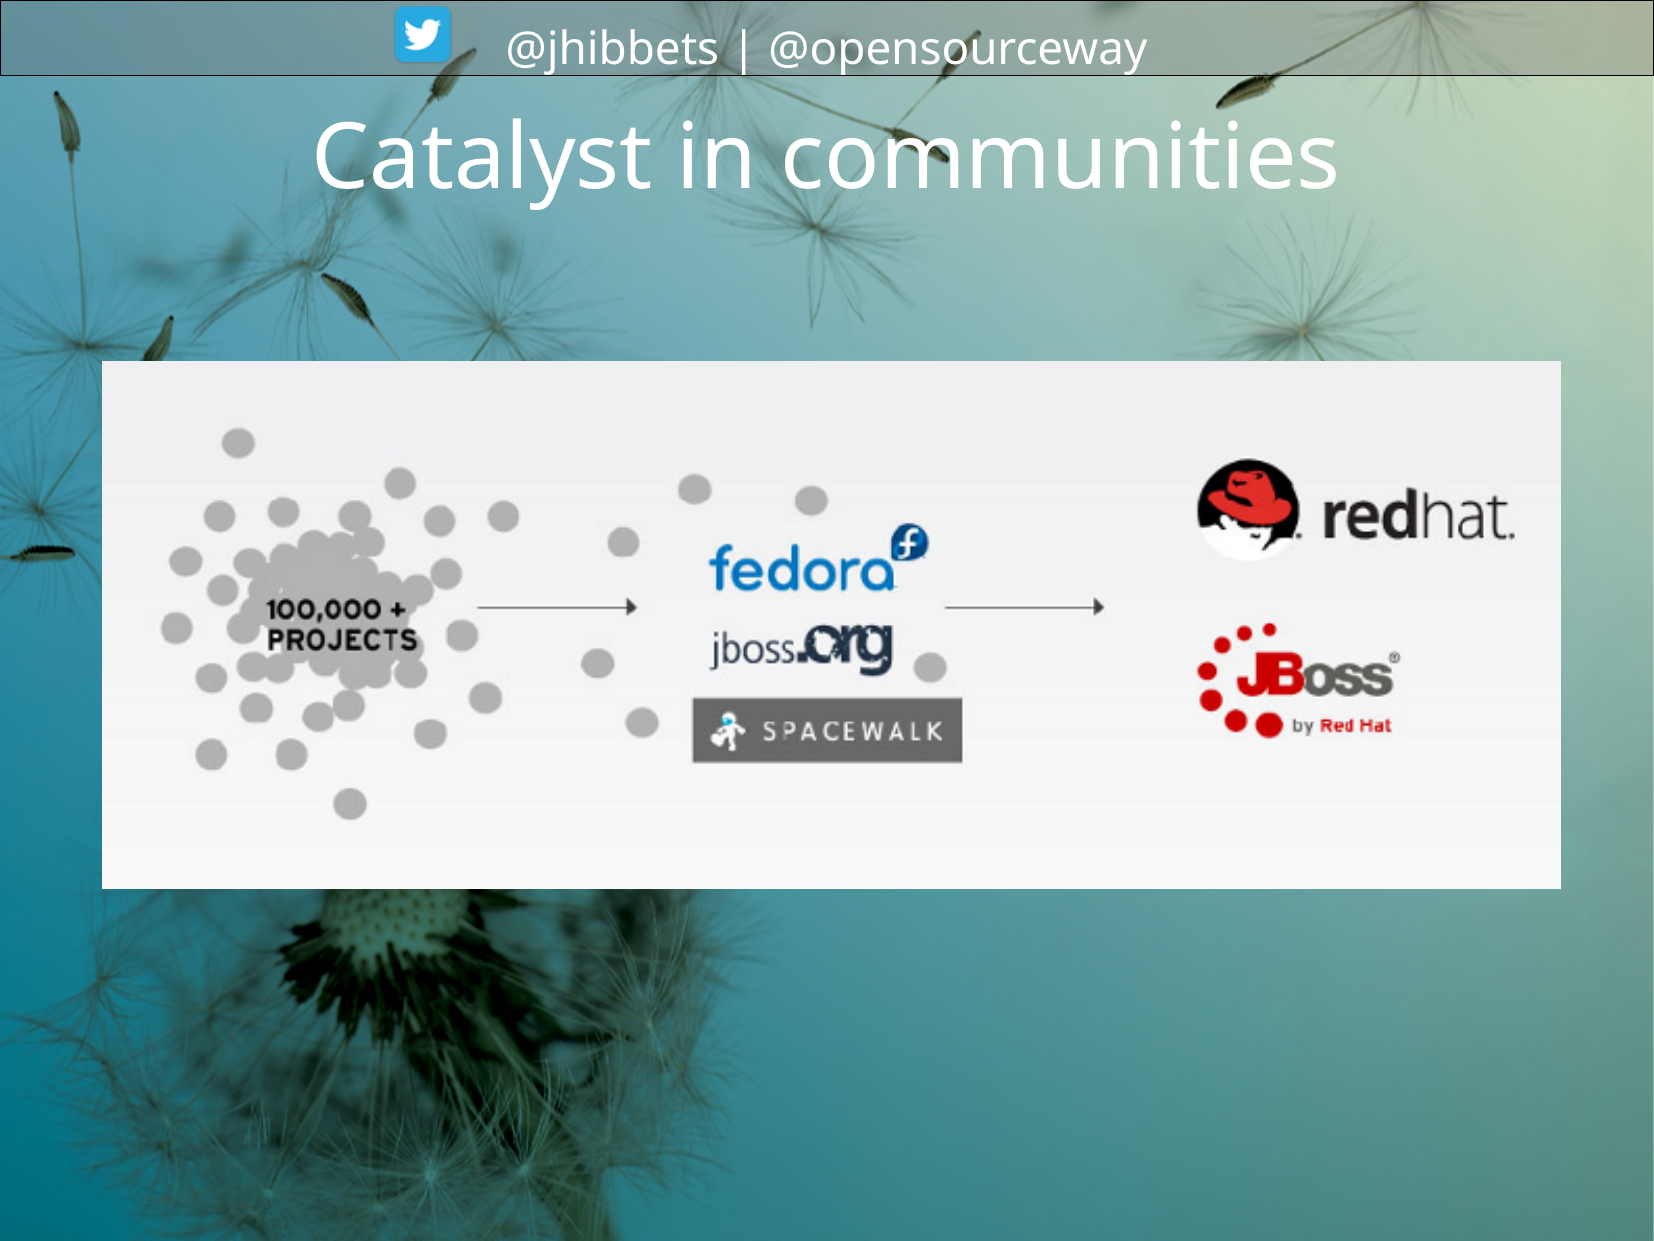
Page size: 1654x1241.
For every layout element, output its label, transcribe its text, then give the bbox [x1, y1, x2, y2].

picture [0, 76, 1654, 1241]
title Catalyst in communities [82, 49, 1571, 257]
picture [393, 5, 454, 49]
